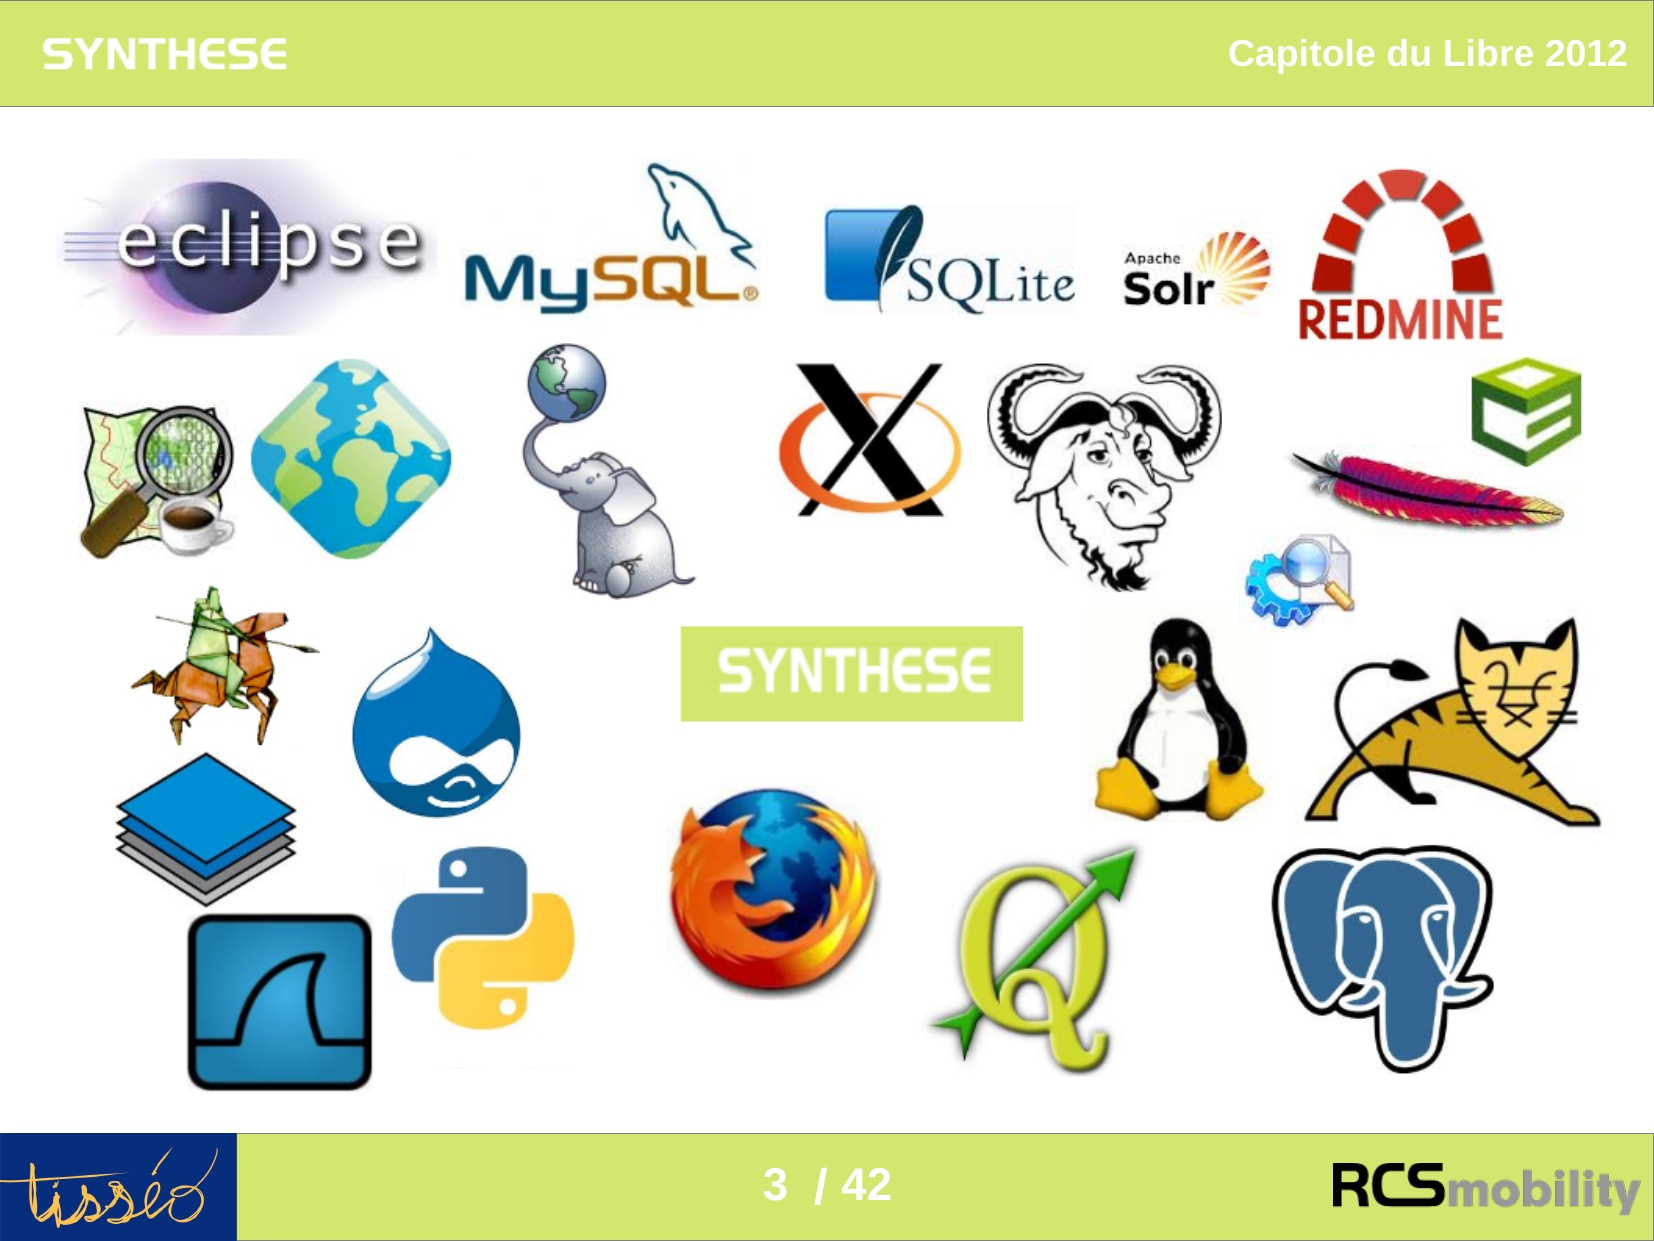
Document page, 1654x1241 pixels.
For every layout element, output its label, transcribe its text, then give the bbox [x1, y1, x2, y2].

picture [0, 1133, 237, 1241]
text_box / [237, 1133, 1654, 1241]
text_box 42 [826, 1151, 957, 1229]
picture [41, 35, 292, 73]
picture [1333, 1163, 1642, 1217]
text_box <numéro> [551, 1151, 804, 1241]
picture [56, 156, 1619, 1094]
text_box Capitole du Libre 2012 [0, 0, 1654, 107]
